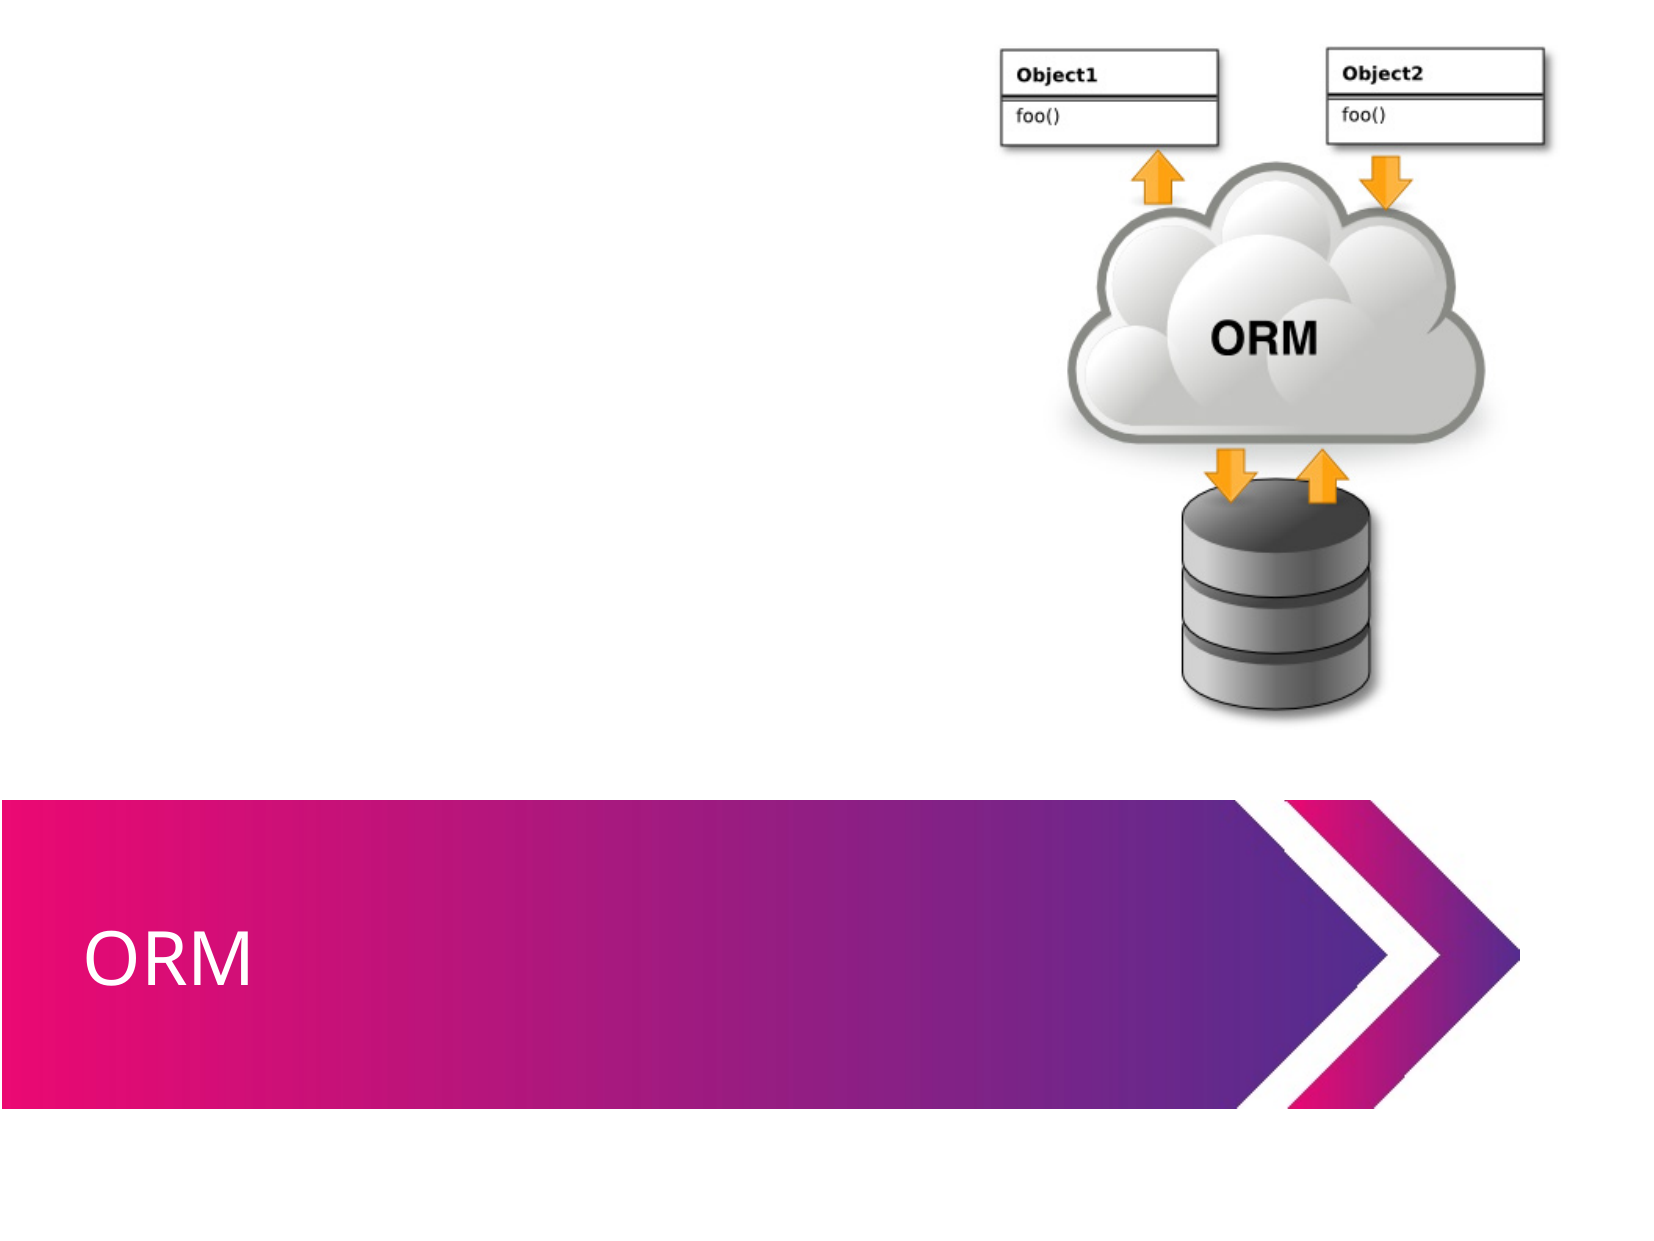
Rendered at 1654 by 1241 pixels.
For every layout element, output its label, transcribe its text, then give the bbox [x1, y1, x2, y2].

title ORM [82, 852, 1396, 1060]
picture [2, 800, 1520, 1109]
picture [994, 44, 1561, 730]
